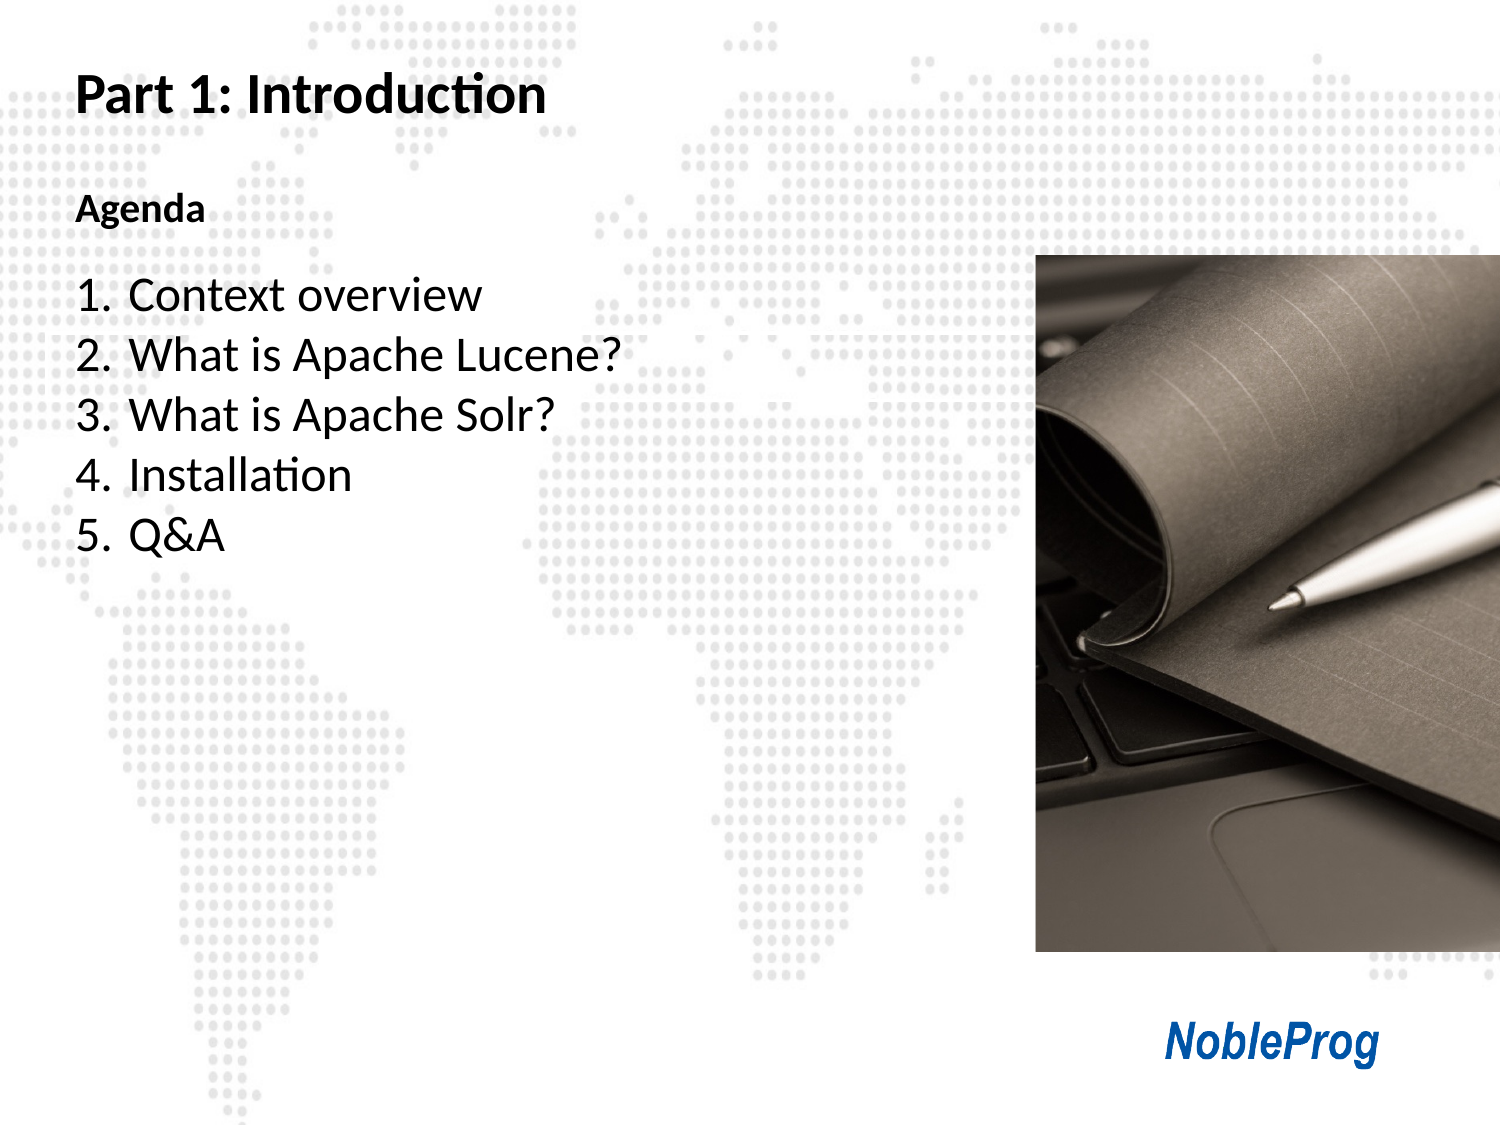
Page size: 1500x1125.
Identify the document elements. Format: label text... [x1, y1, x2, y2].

picture [0, 0, 1500, 1125]
text_box Part 1: Introduction [75, 55, 1425, 127]
text_box Agenda [75, 180, 1425, 231]
text_box Context overview What is Apache Lucene? What is Apache Solr? Installation Q&A [75, 261, 1425, 958]
